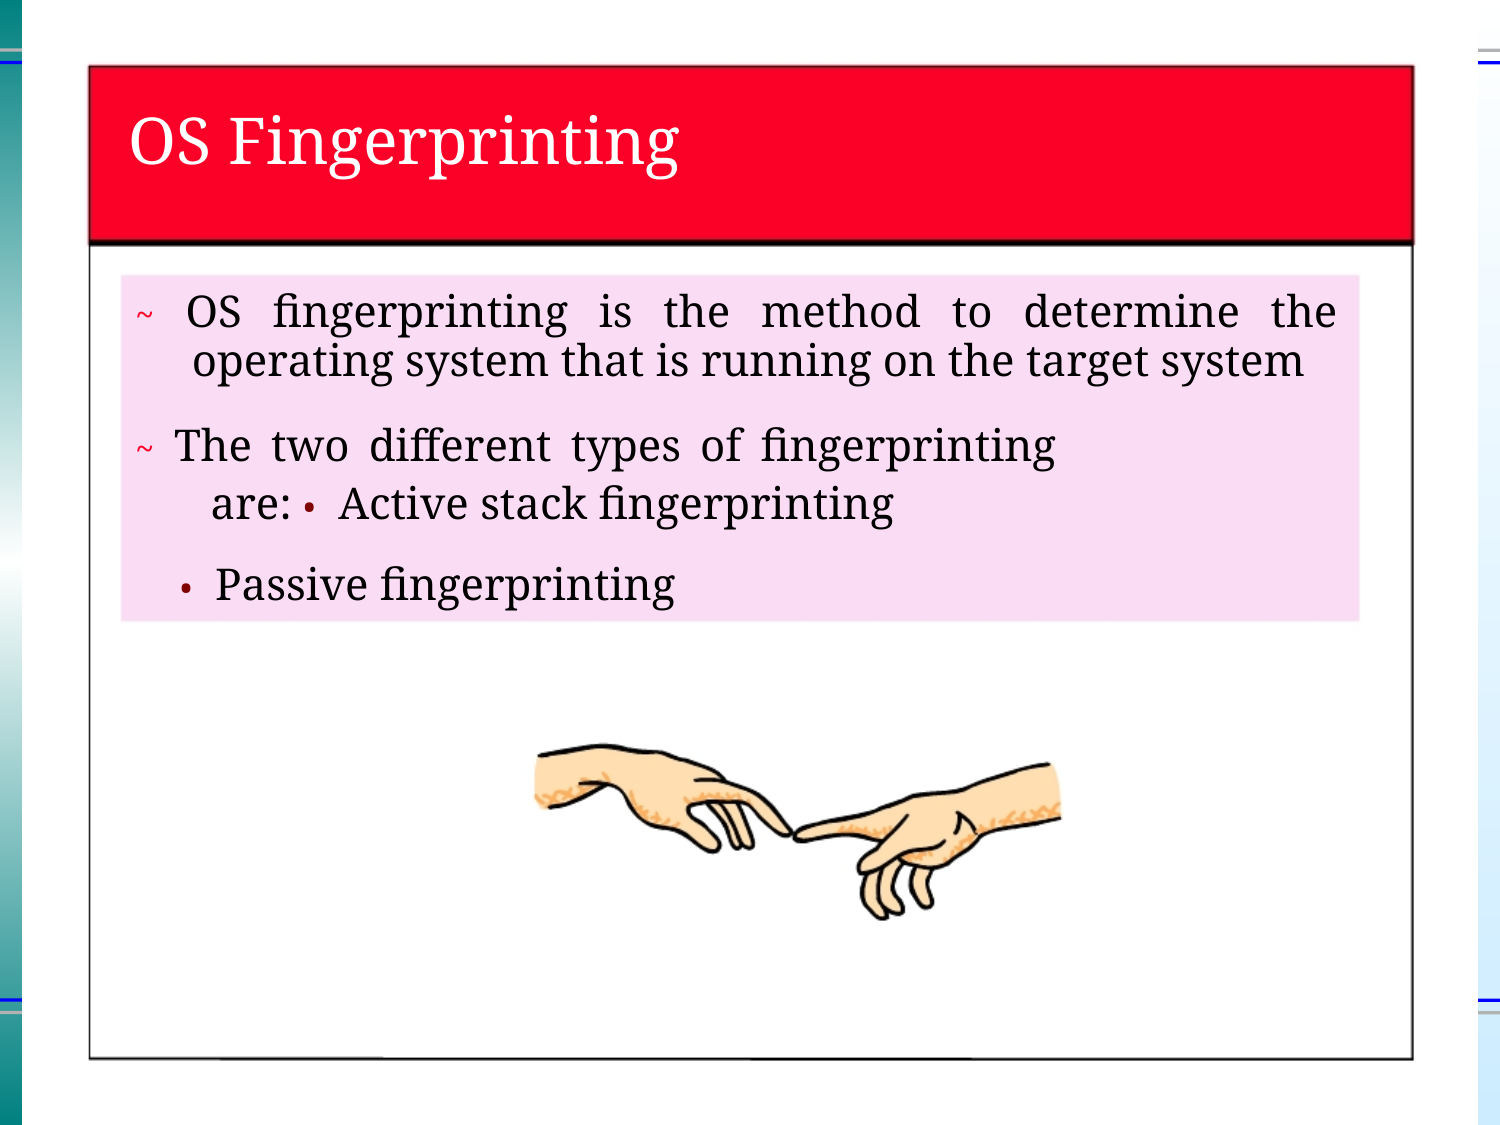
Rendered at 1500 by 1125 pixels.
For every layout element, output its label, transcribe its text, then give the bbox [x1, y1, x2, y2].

text_box • Passive fingerprinting [180, 558, 703, 618]
picture [22, 0, 1500, 1125]
text_box OS Fingerprinting [128, 104, 713, 186]
text_box ~ The two different types of fingerprinting are: • Active stack fingerprinting [134, 405, 1072, 537]
text_box ~ OS fingerprinting is the method to determine the operating system that is running on the target system [134, 280, 1353, 393]
